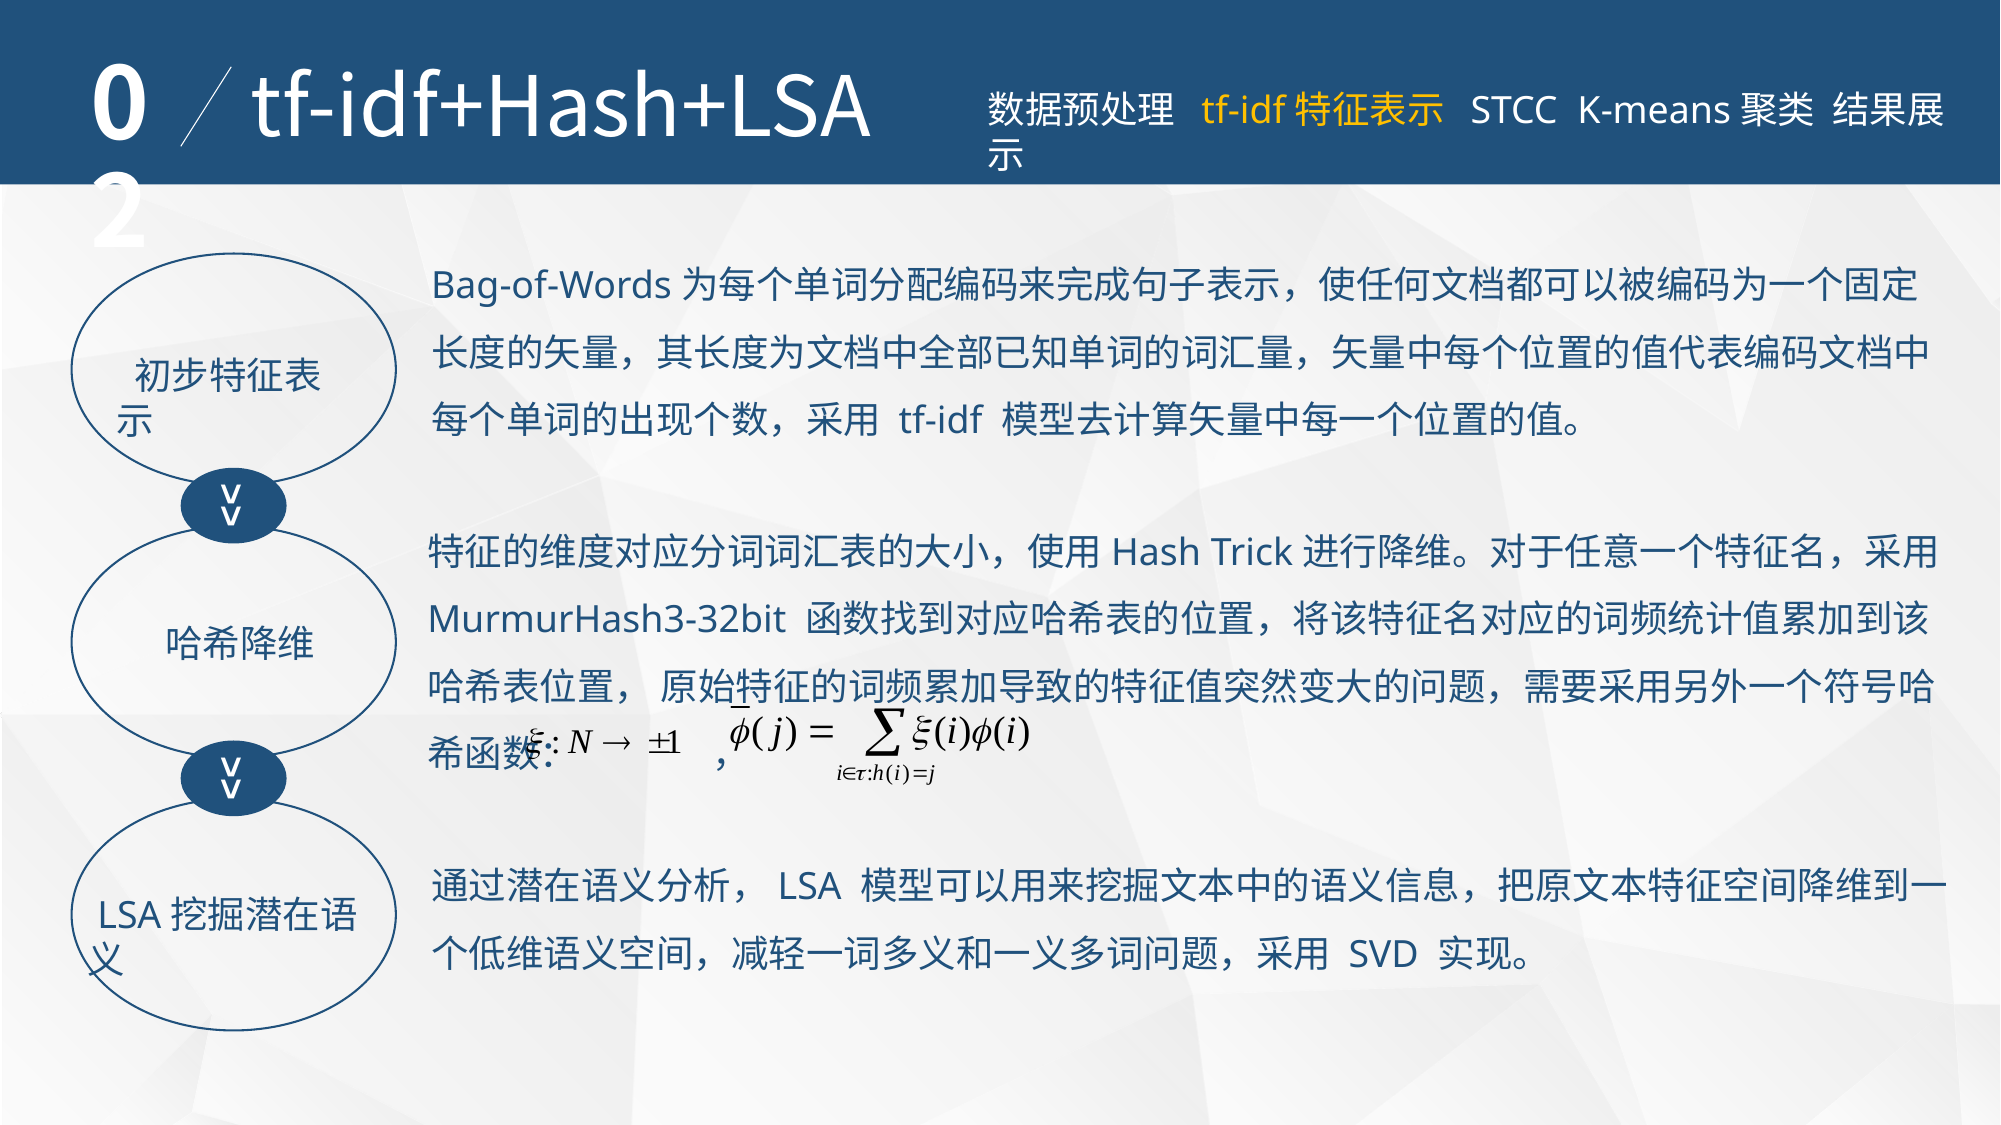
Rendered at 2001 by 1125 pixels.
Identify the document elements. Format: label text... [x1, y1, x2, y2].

text_box >> [180, 467, 287, 544]
text_box 特征的维度对应分词词汇表的大小，使用Hash Trick进行降维。对于任意一个特征名，采用 MurmurHash3-32bit 函数找到对应哈希表的位置，将该特征名对应的词频统计值累加到该哈希表位置， 原始特征的词频累加导致的特征值突然变大的问题，需要采用另外一个符号哈希函数： ， [412, 497, 1979, 783]
picture [0, 0, 2001, 1125]
list 02 [75, 45, 218, 212]
text_box 通过潜在语义分析，LSA 模型可以用来挖掘文本中的语义信息，把原文本特征空间降维到一个低维语义空间，减轻一词多义和一义多词问题，采用 SVD 实现。 [416, 832, 1979, 983]
text_box 数据预处理 tf-idf特征表示 STCC K-means聚类 结果展示 [973, 78, 1997, 184]
text_box 初步特征表示 [101, 344, 373, 450]
text_box LSA挖掘潜在语义 [72, 883, 408, 989]
text_box >> [180, 740, 287, 817]
text_box 哈希降维 [99, 612, 371, 673]
list tf-idf+Hash+LSA [235, 57, 1127, 139]
text_box Bag-of-Words为每个单词分配编码来完成句子表示，使任何文档都可以被编码为一个固定长度的矢量，其长度为文档中全部已知单词的词汇量，矢量中每个位置的值代表编码文档中每个单词的出现个数，采用 tf-idf 模型去计算矢量中每一个位置的值。 [416, 231, 1969, 449]
